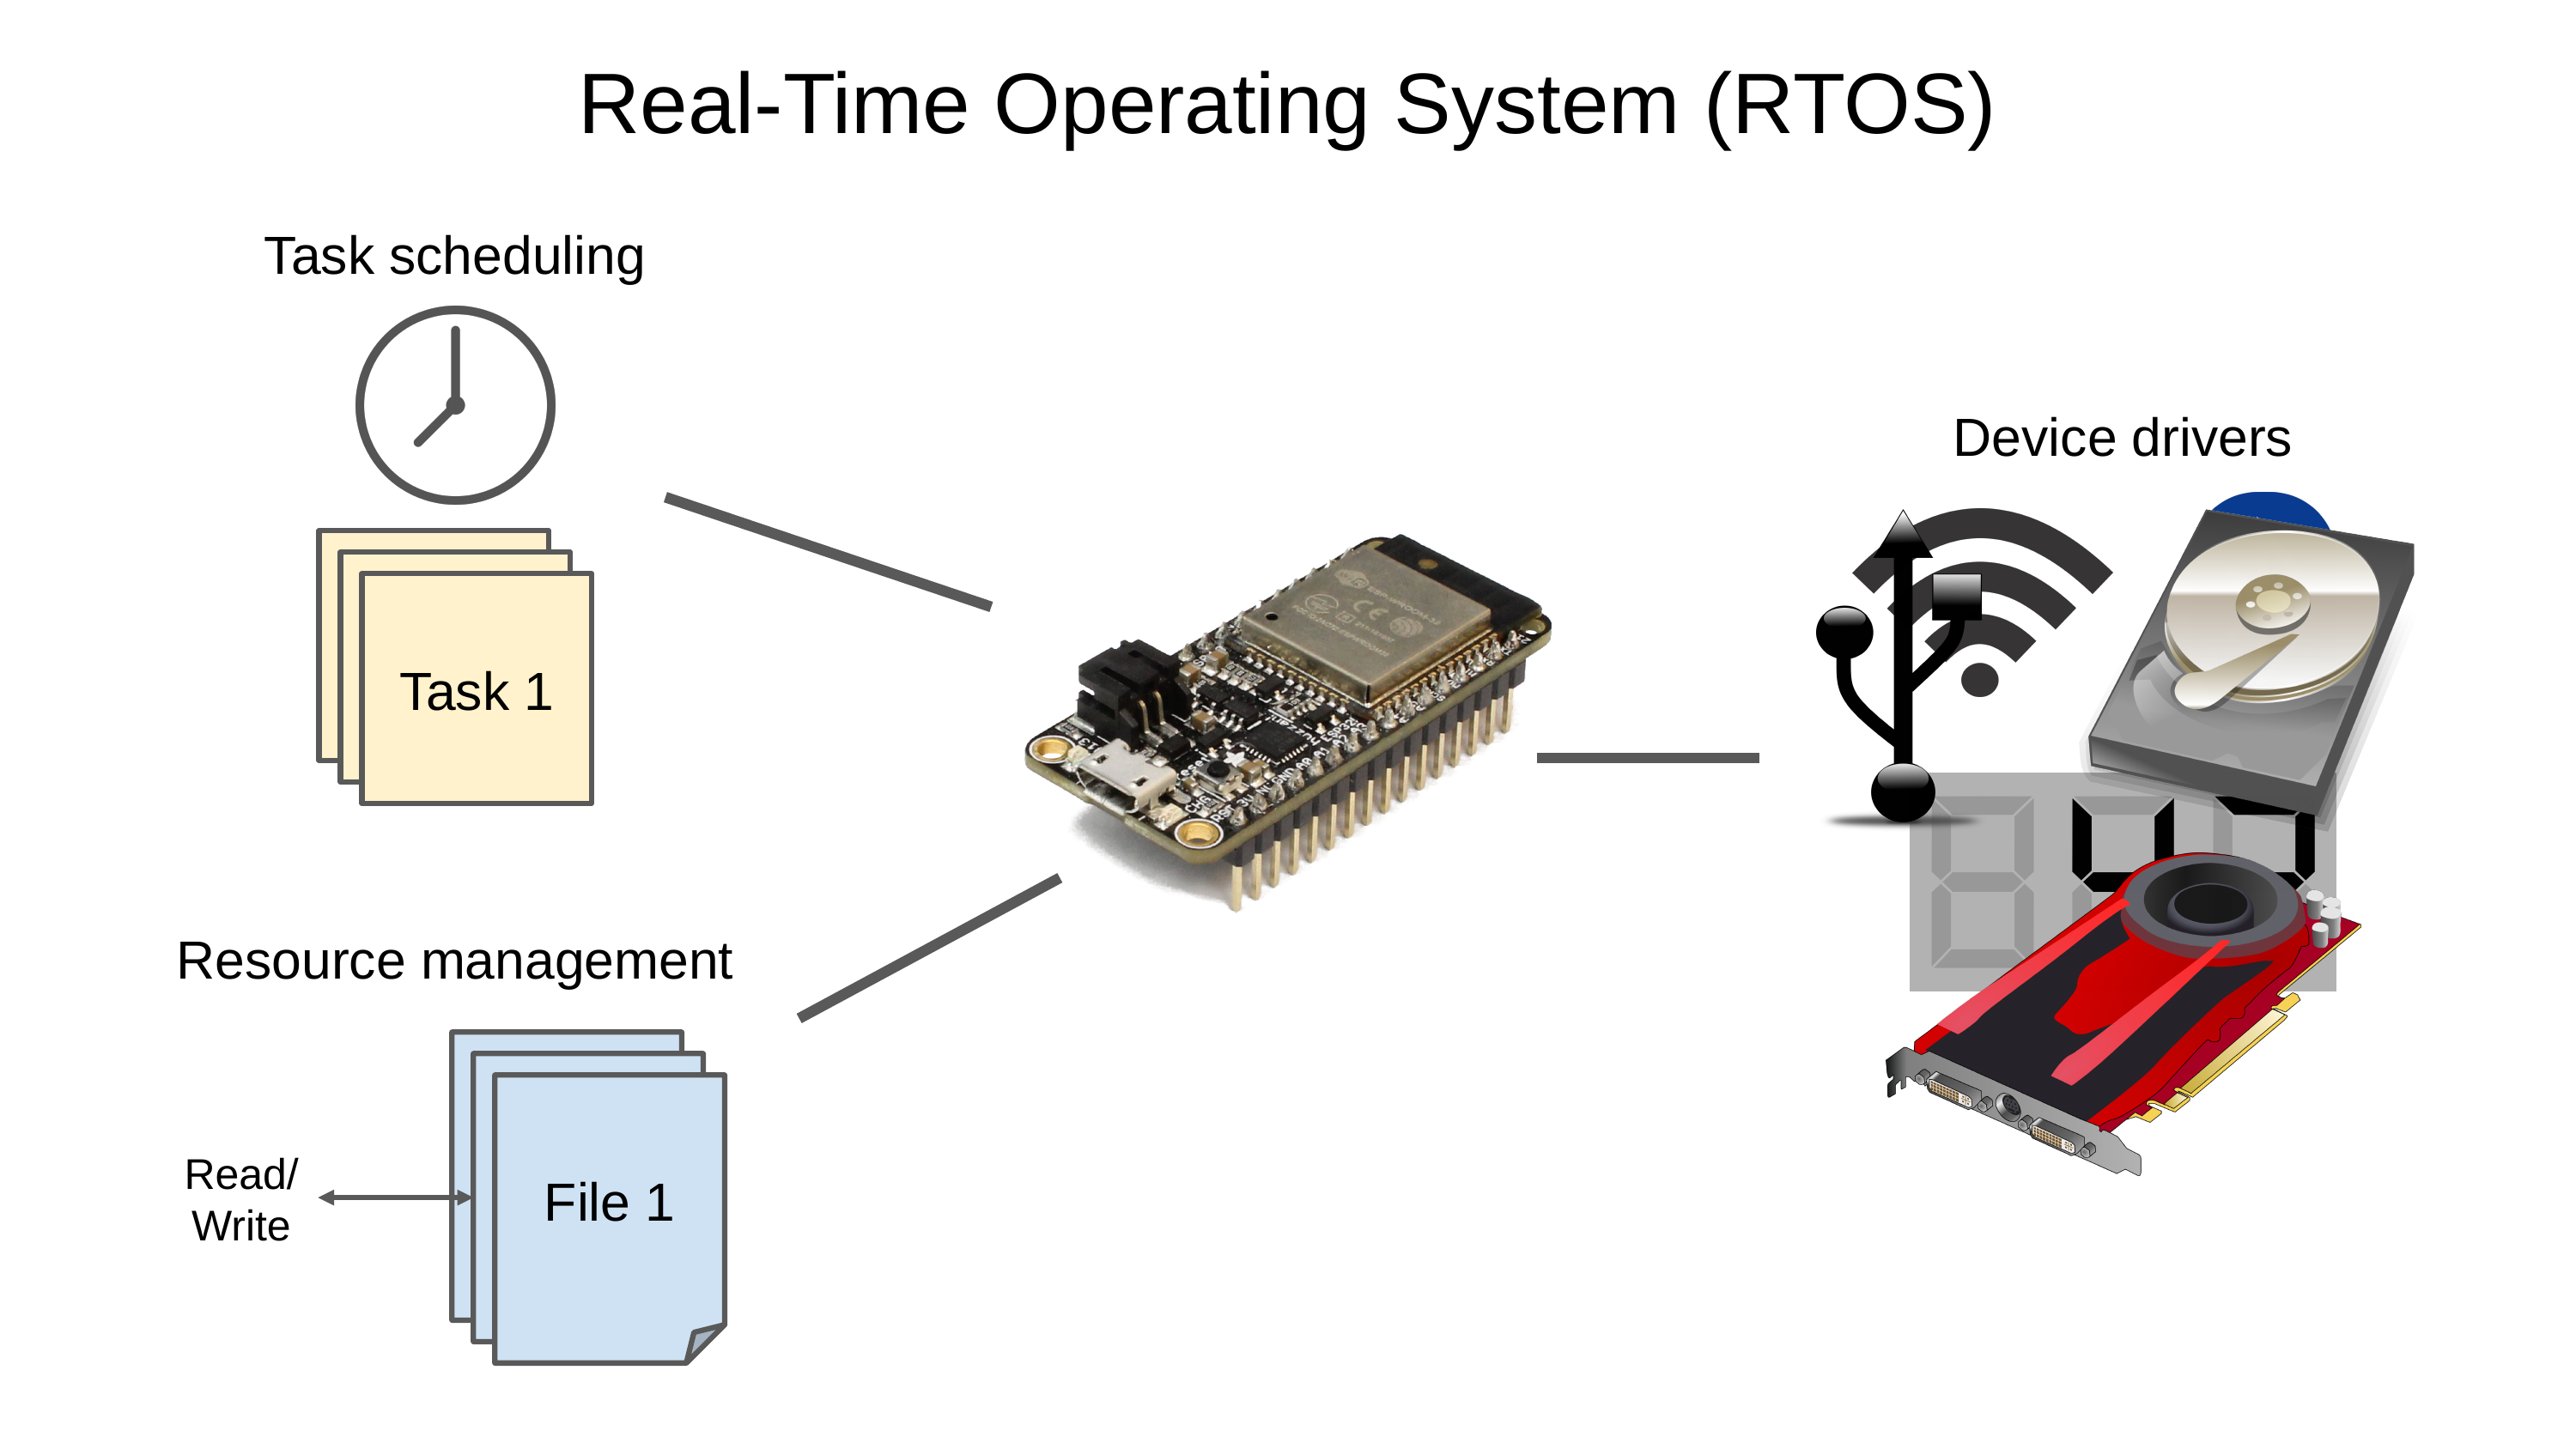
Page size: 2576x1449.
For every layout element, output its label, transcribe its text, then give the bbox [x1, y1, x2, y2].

text_box File 1 [495, 1075, 725, 1363]
picture [1816, 492, 2430, 1176]
text_box Read/Write [163, 1088, 319, 1307]
text_box Device drivers [1897, 381, 2350, 488]
picture [1018, 526, 1558, 922]
text_box Real-Time Operating System (RTOS) [0, 0, 2576, 199]
text_box Task 1 [361, 573, 592, 803]
text_box [319, 530, 571, 782]
text_box Task scheduling [228, 199, 682, 306]
picture [355, 306, 556, 506]
text_box [452, 1032, 703, 1342]
text_box Resource management [143, 904, 767, 1011]
